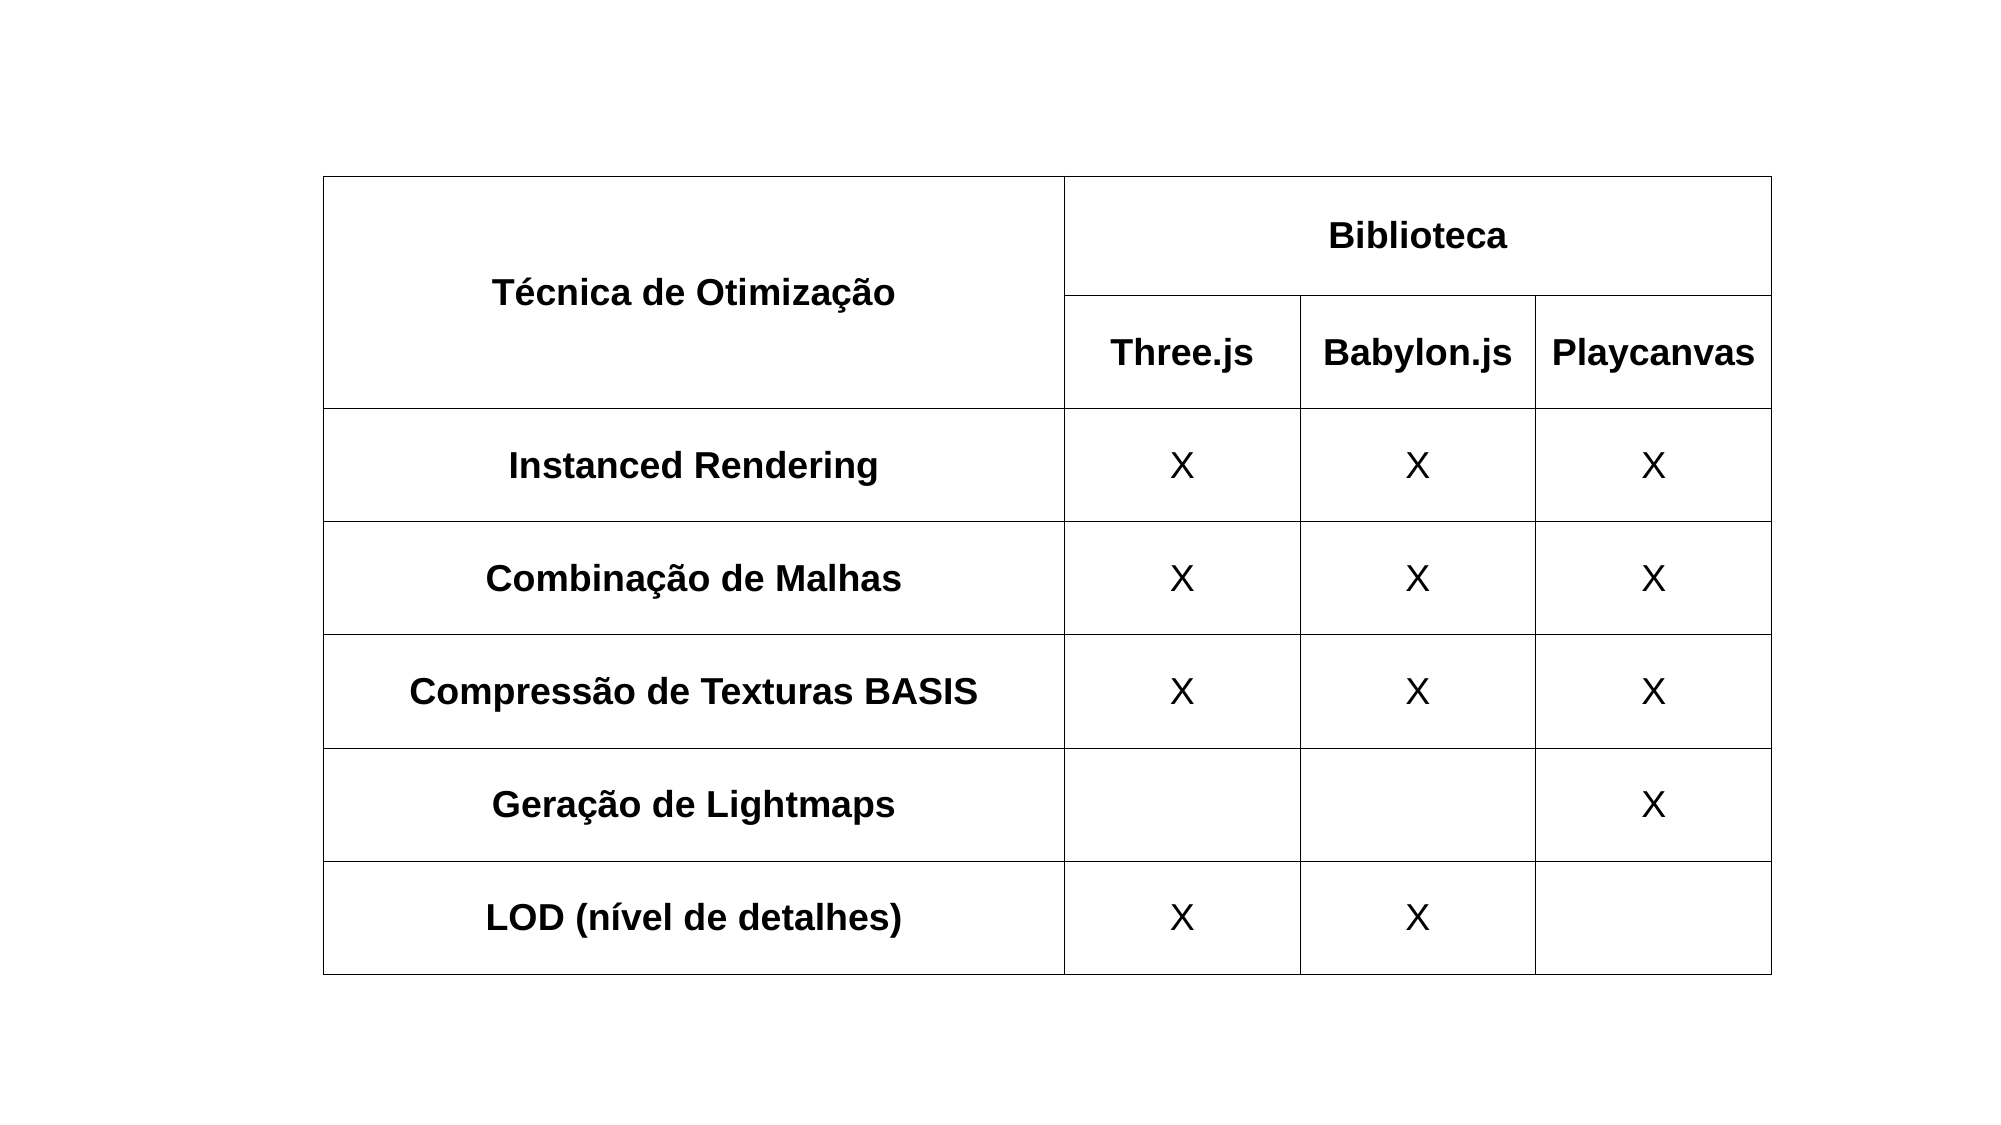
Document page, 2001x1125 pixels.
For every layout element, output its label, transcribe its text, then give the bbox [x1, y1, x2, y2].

table_cell X [1301, 409, 1535, 521]
table_cell X [1536, 522, 1771, 634]
table_cell X [1065, 862, 1300, 974]
table_cell [1065, 749, 1300, 861]
table_cell Babylon.js [1301, 296, 1535, 408]
table_cell Three.js [1065, 296, 1300, 408]
table_cell X [1301, 522, 1535, 634]
table_cell Playcanvas [1536, 296, 1771, 408]
table_cell Instanced Rendering [324, 409, 1064, 521]
table_header Técnica de Otimização [324, 177, 1064, 408]
table_cell X [1536, 635, 1771, 748]
table_cell X [1065, 522, 1300, 634]
table_cell X [1065, 635, 1300, 748]
table_header Biblioteca [1065, 177, 1771, 295]
table_cell X [1301, 635, 1535, 748]
table_cell X [1065, 409, 1300, 521]
table_cell Compressão de Texturas BASIS [324, 635, 1064, 748]
table_cell [1536, 862, 1771, 974]
table_cell Combinação de Malhas [324, 522, 1064, 634]
table_cell Geração de Lightmaps [324, 749, 1064, 861]
table_cell LOD (nível de detalhes) [324, 862, 1064, 974]
table_cell X [1301, 862, 1535, 974]
table_cell X [1536, 749, 1771, 861]
table_cell [1301, 749, 1535, 861]
table_cell X [1536, 409, 1771, 521]
